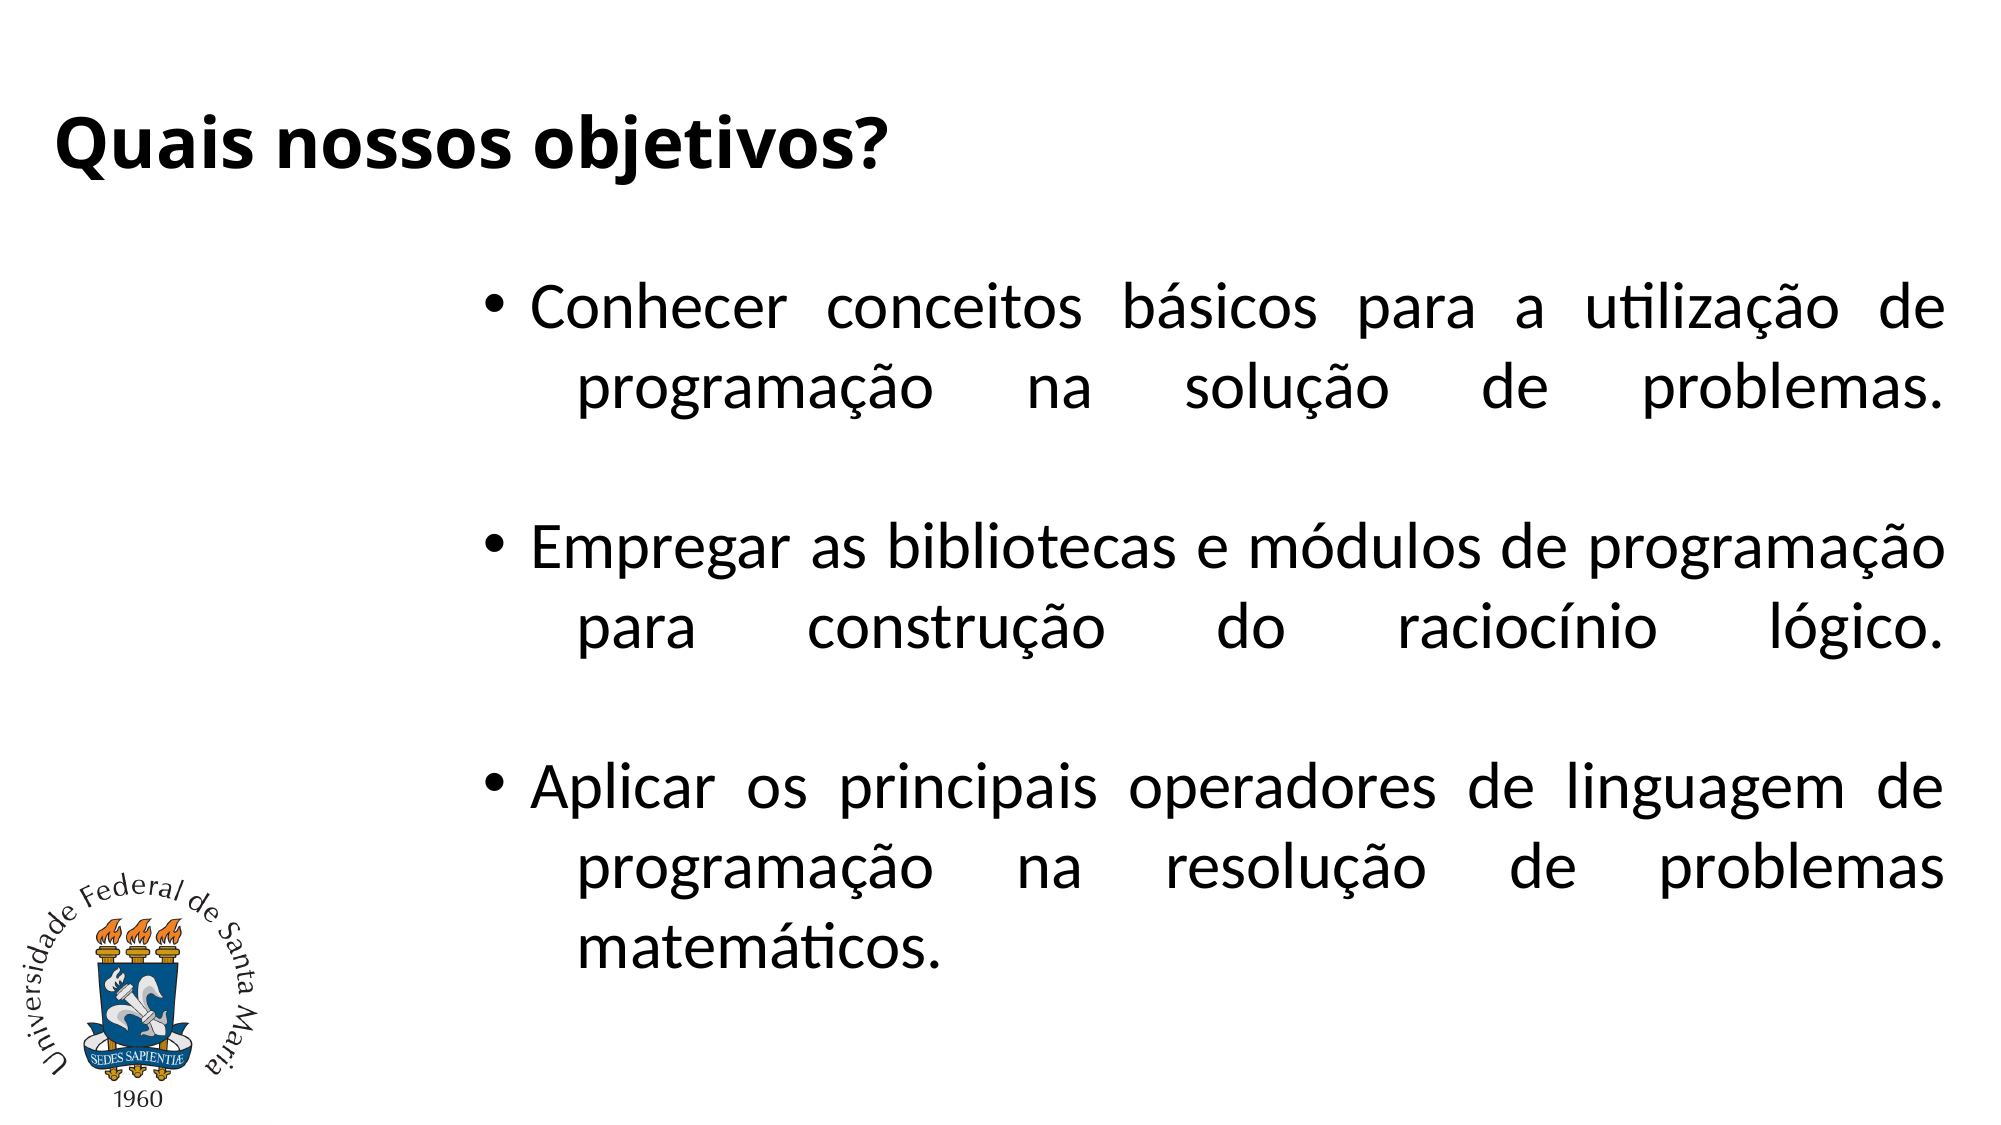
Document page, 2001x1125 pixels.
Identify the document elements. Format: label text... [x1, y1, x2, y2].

picture [0, 853, 277, 1125]
title Quais nossos objetivos? [38, 37, 1764, 255]
text_box Conhecer conceitos básicos para a utilização de programação na solução de problemas. Empregar as bibliotecas e módulos de programação para construção do raciocínio lógico. Aplicar os principais operadores de linguagem de programação na resolução de problemas matemáticos. [468, 254, 1962, 997]
